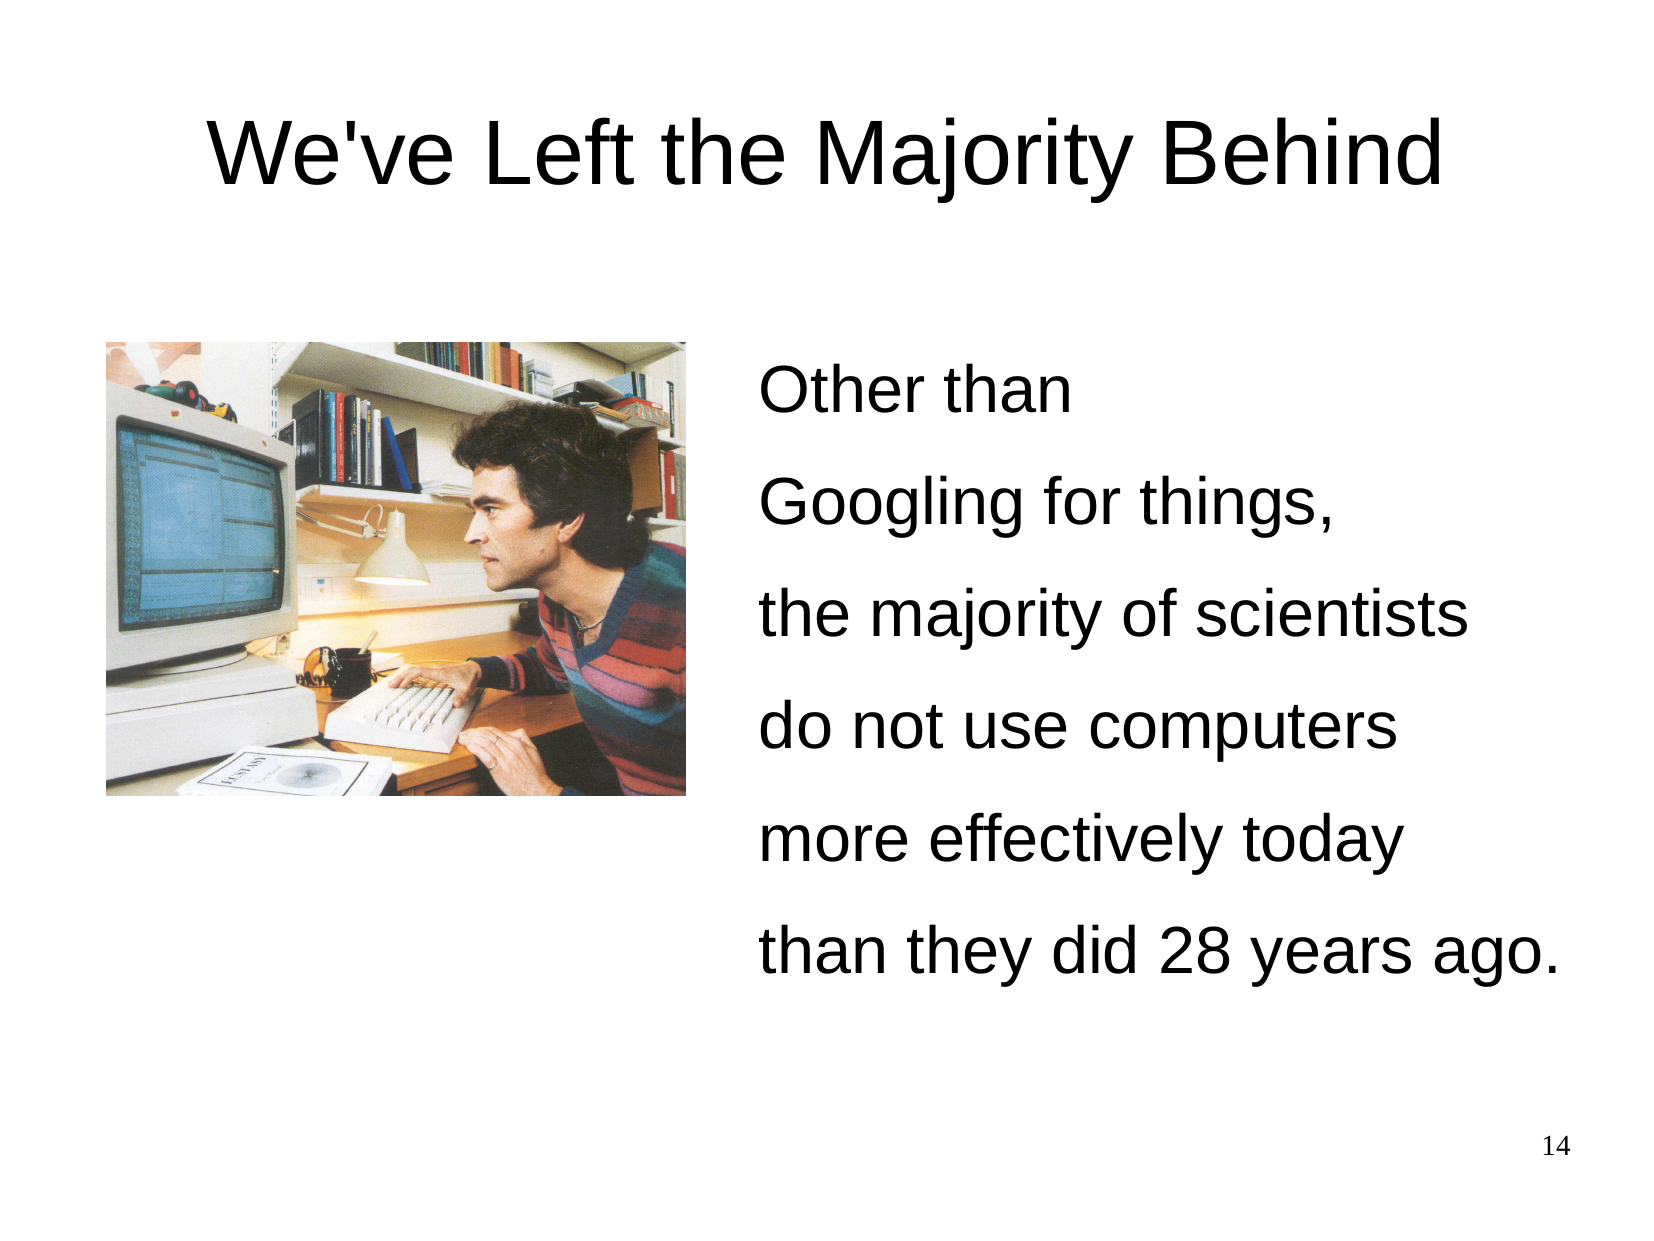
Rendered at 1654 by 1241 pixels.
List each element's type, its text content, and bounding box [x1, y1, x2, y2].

title We've Left the Majority Behind [82, 49, 1571, 257]
picture [106, 342, 686, 796]
text_box Other than Googling for things, the majority of scientists do not use computers more effectively today than they did 28 years ago. [744, 307, 1595, 956]
